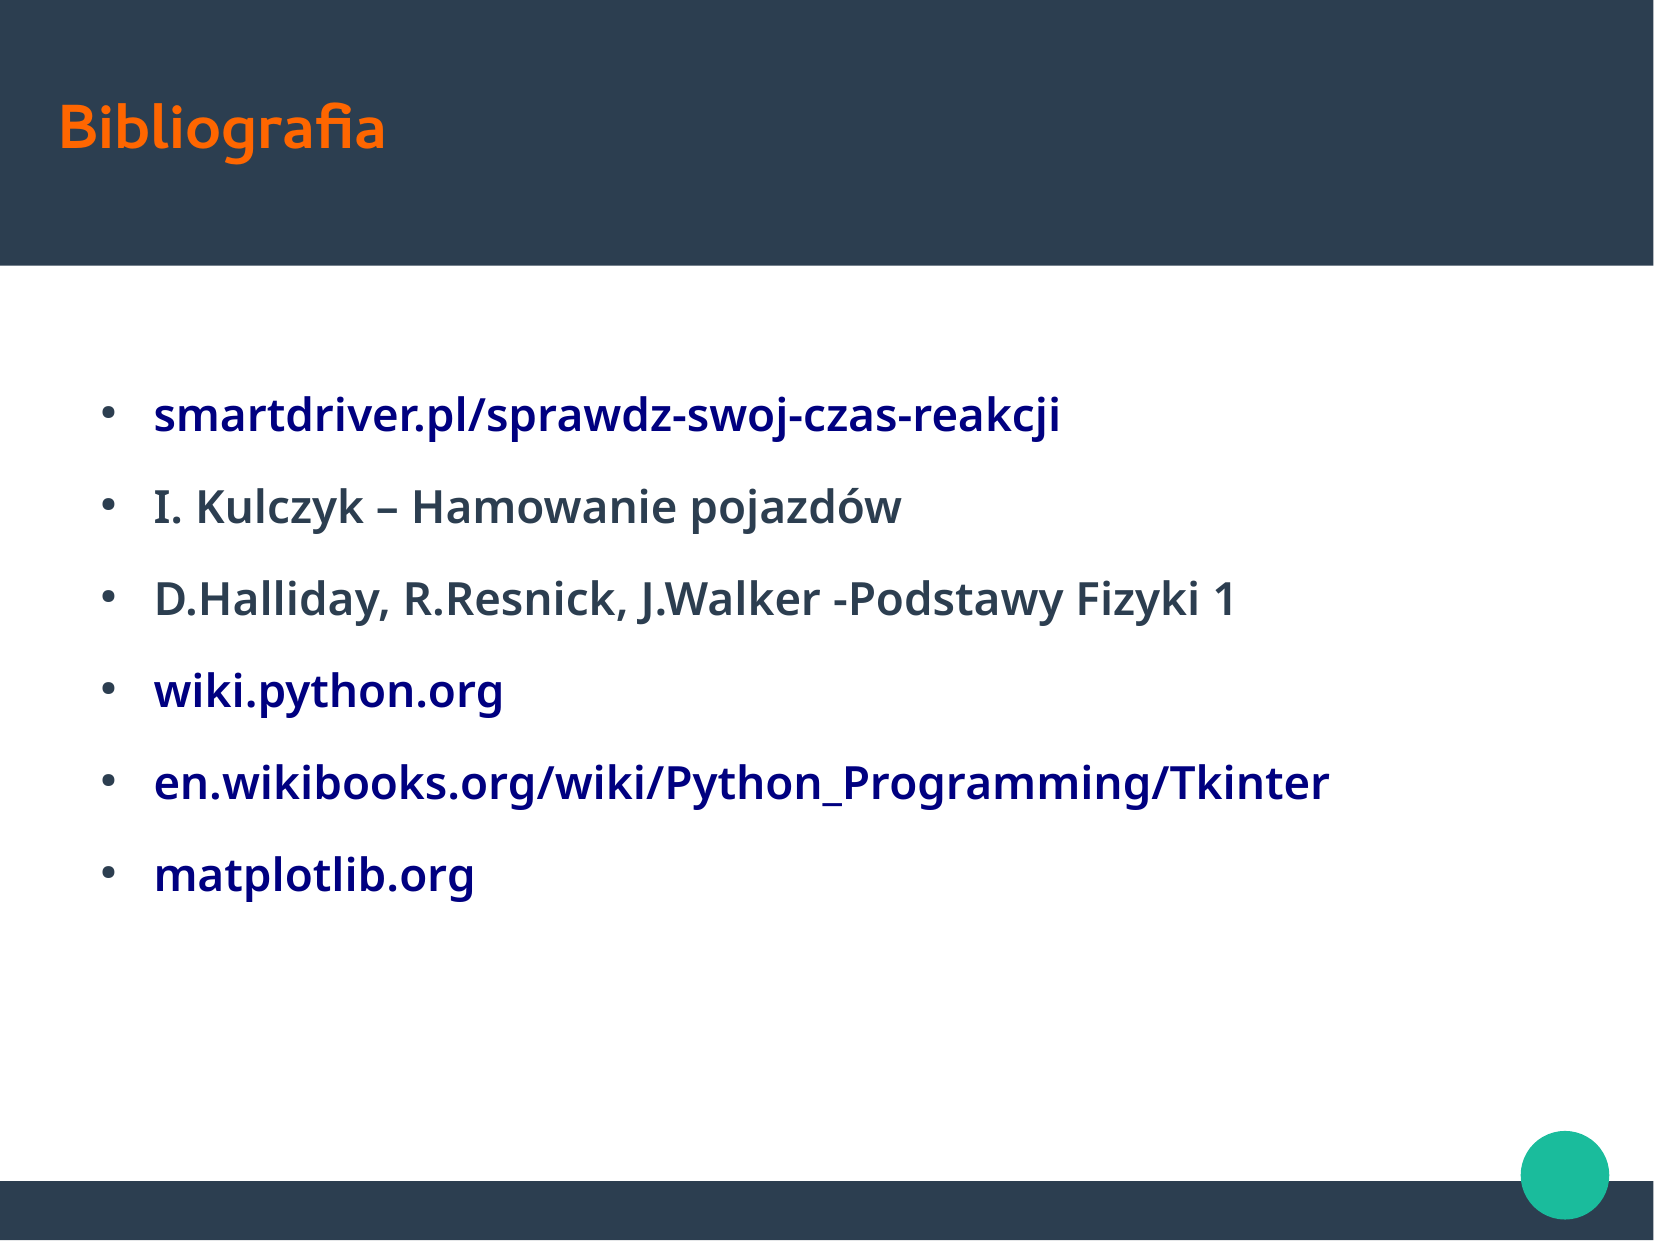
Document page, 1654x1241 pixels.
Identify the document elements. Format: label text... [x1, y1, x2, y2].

list smartdriver.pl/sprawdz-swoj-czas-reakcji I. Kulczyk – Hamowanie pojazdów D.Halliday, R.Resnick, J.Walker -Podstawy Fizyki 1 wiki.python.org en.wikibooks.org/wiki/Python_Programming/Tkinter matplotlib.org [82, 290, 1571, 1010]
title Bibliografia [59, 49, 1595, 207]
